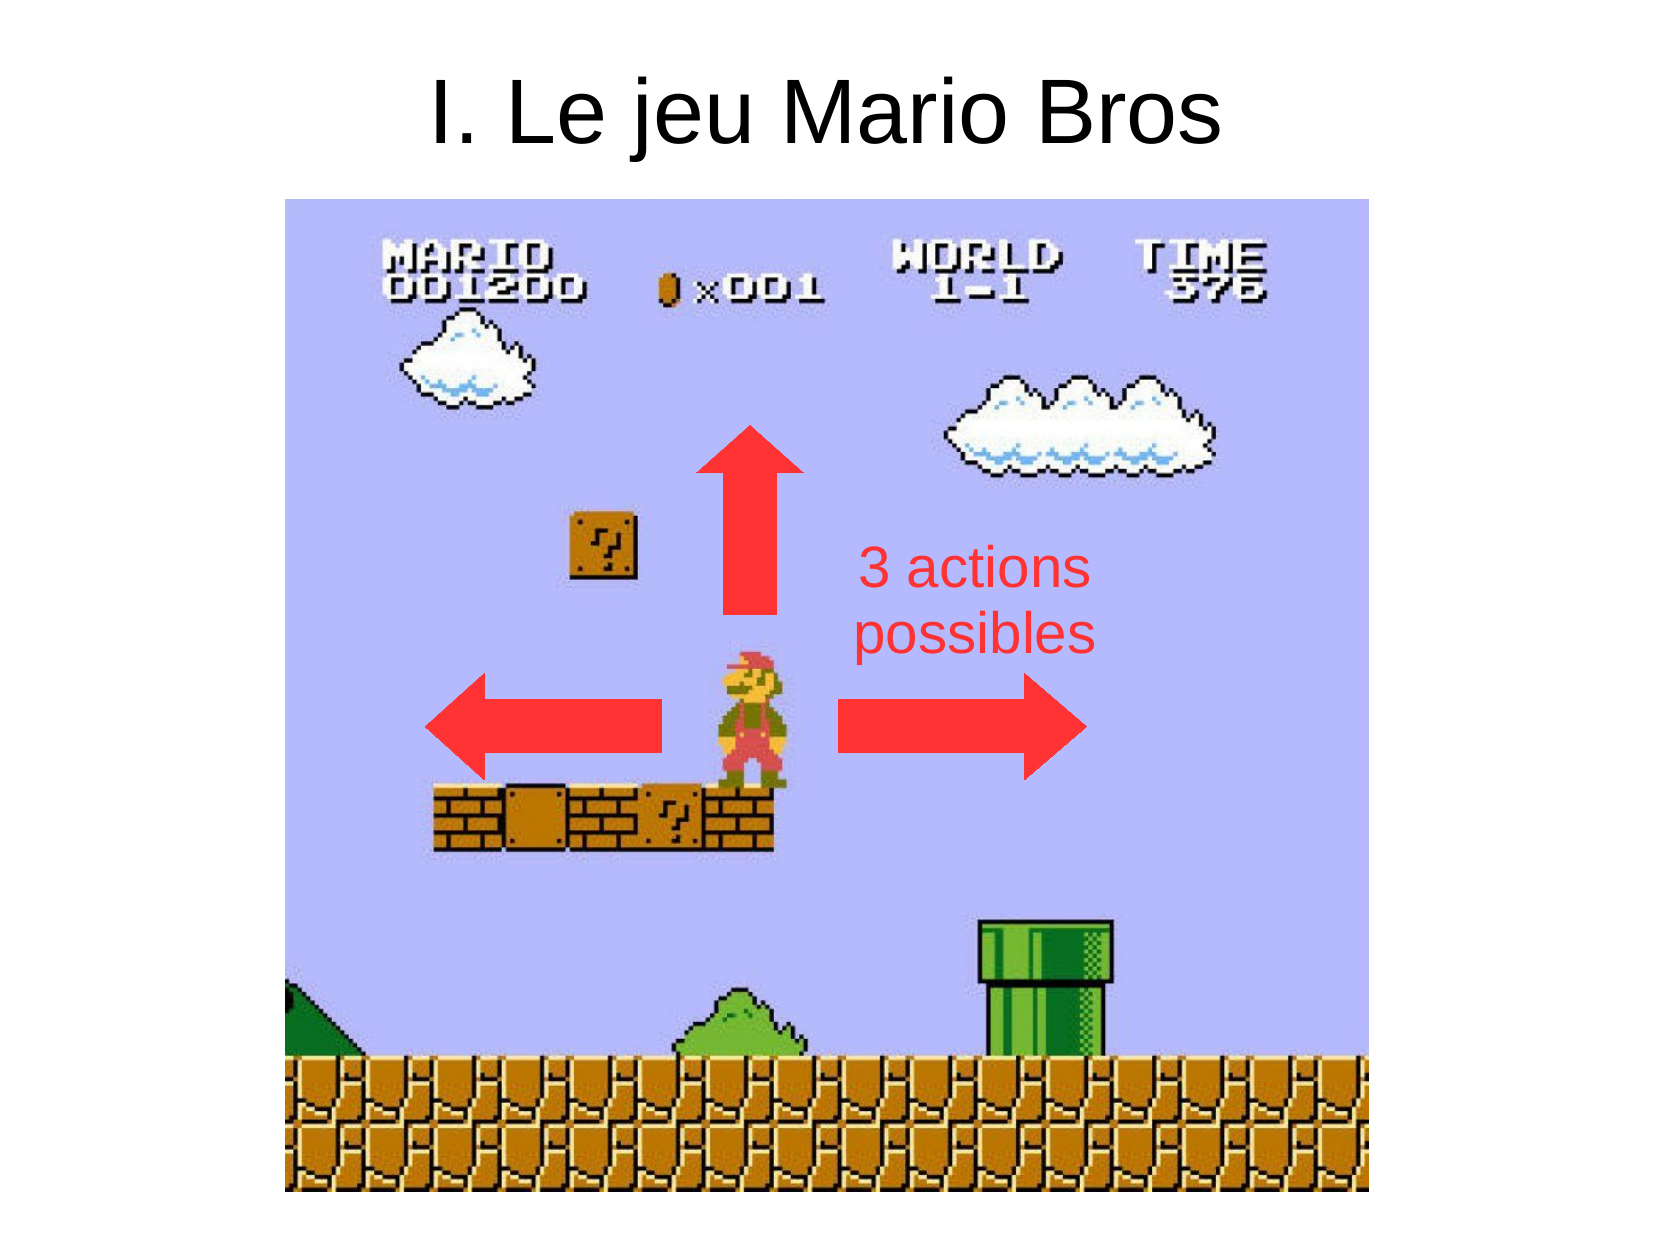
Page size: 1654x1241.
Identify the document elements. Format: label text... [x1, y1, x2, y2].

text_box [838, 674, 1087, 780]
text_box 3 actions possibles [838, 527, 1229, 674]
text_box [425, 673, 662, 780]
text_box [696, 425, 804, 615]
picture [285, 199, 1369, 1192]
title I. Le jeu Mario Bros [82, 8, 1571, 216]
